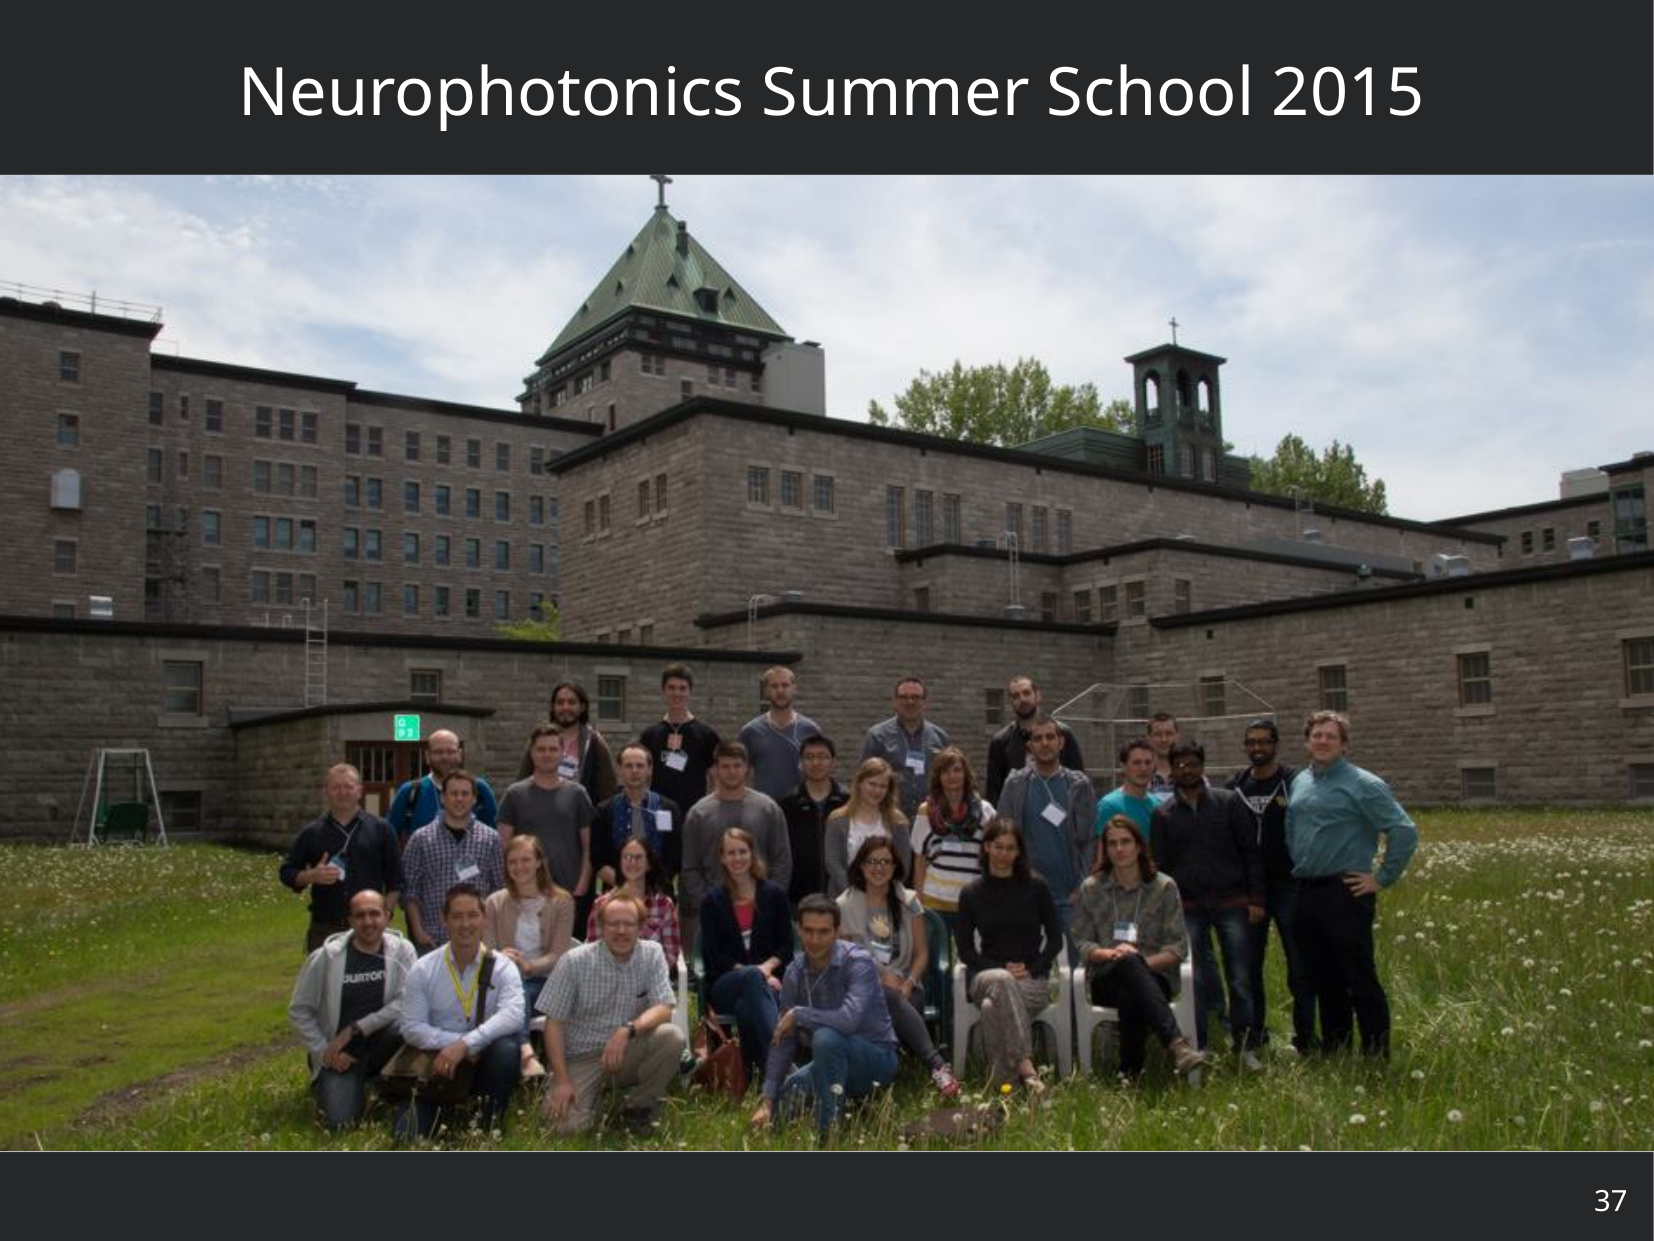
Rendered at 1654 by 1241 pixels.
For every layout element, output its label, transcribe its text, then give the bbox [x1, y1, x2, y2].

picture [0, 0, 1654, 1241]
text_box Neurophotonics Summer School 2015 [88, 36, 1577, 134]
